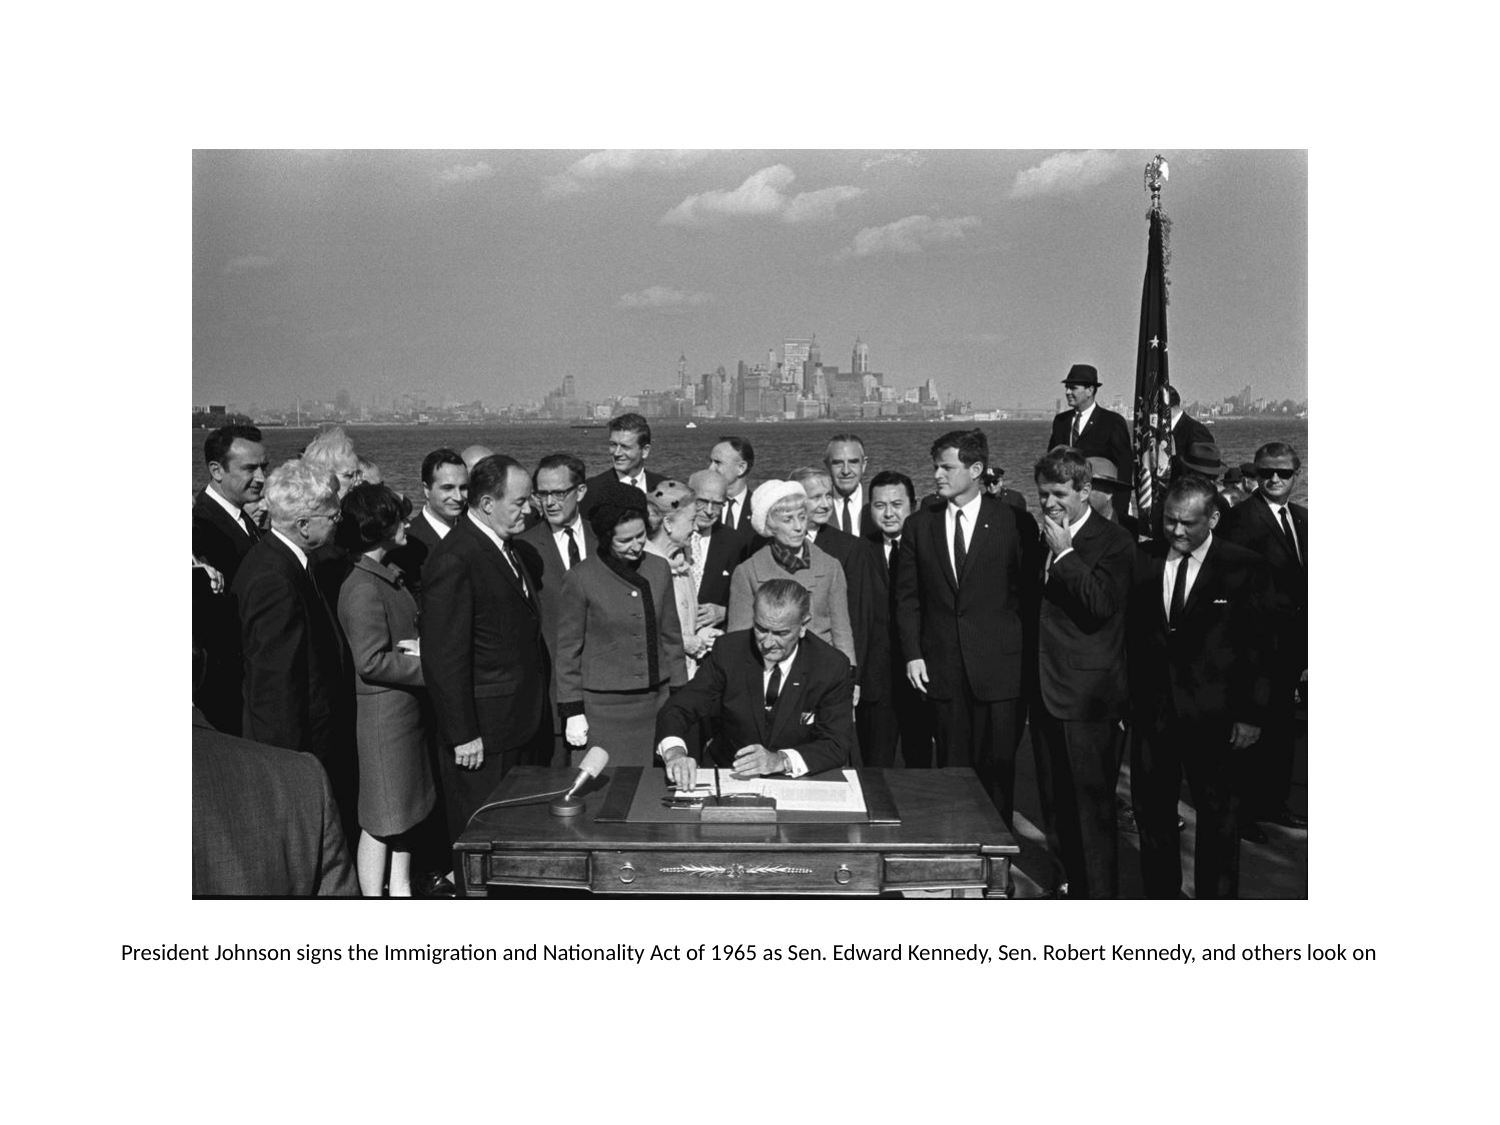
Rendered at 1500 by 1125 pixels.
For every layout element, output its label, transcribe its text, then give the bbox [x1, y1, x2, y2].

picture [192, 149, 1308, 900]
text_box President Johnson signs the Immigration and Nationality Act of 1965 as Sen. Edward Kennedy, Sen. Robert Kennedy, and others look on [106, 930, 1394, 973]
